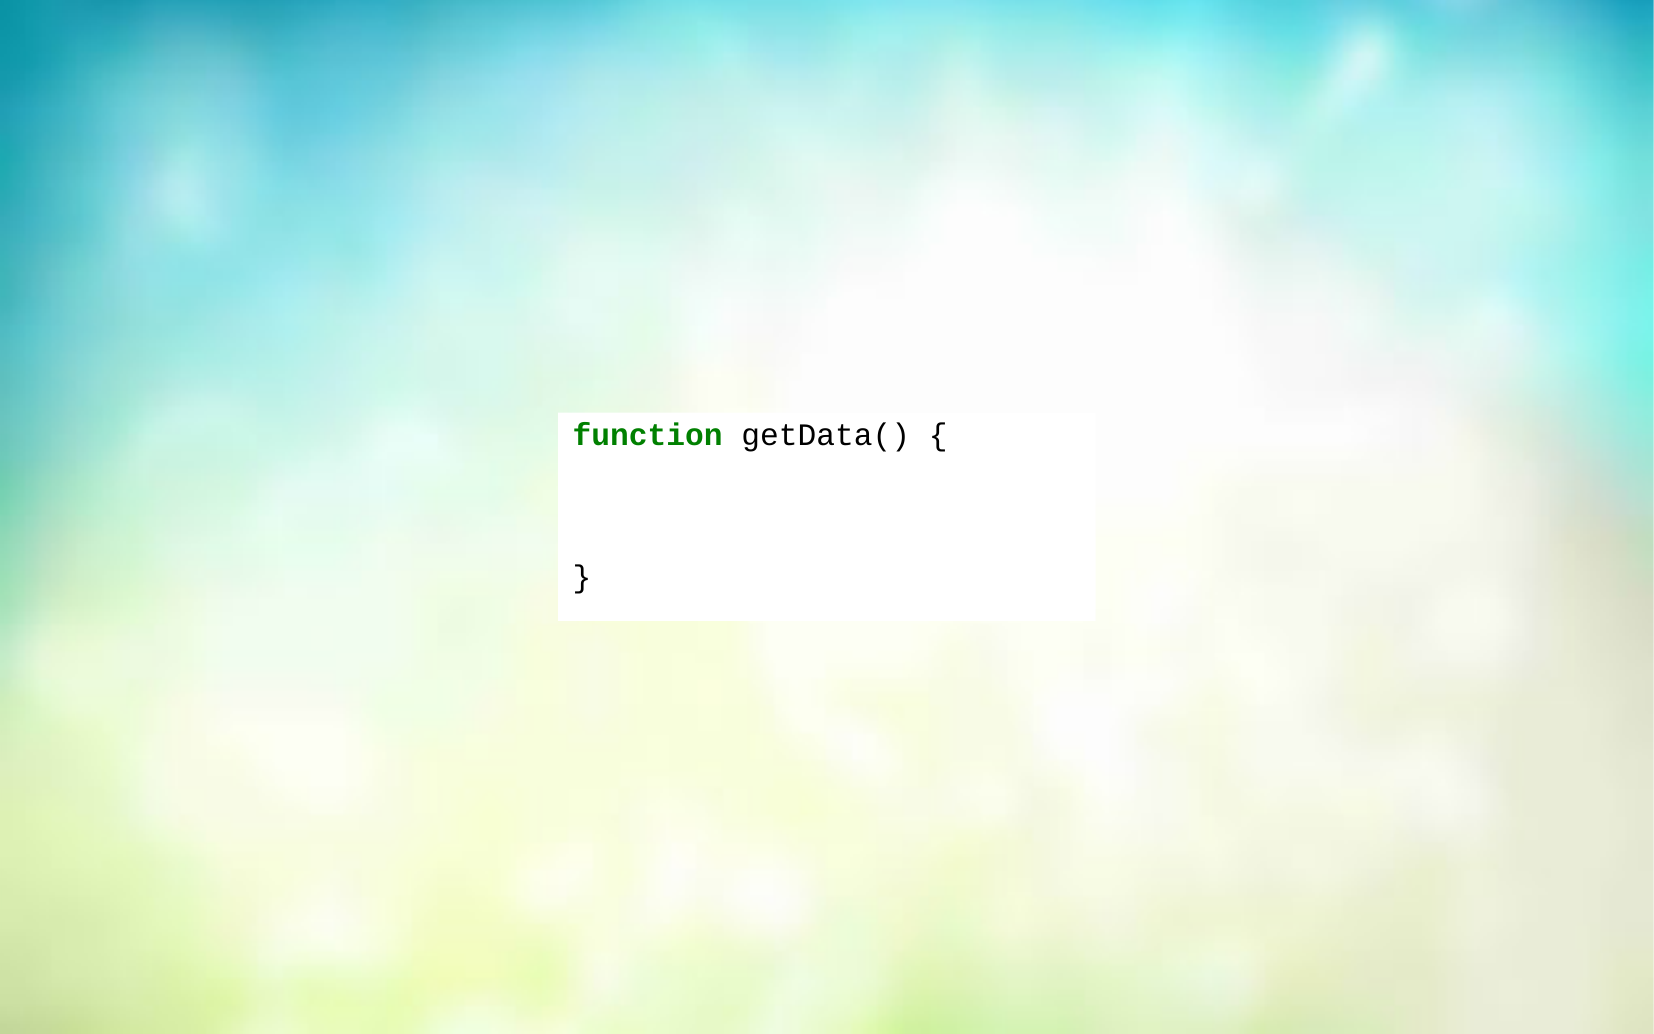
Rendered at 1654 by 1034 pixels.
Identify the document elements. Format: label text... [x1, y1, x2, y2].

picture [0, 0, 1654, 1034]
text_box function getData() { } [558, 412, 1096, 621]
